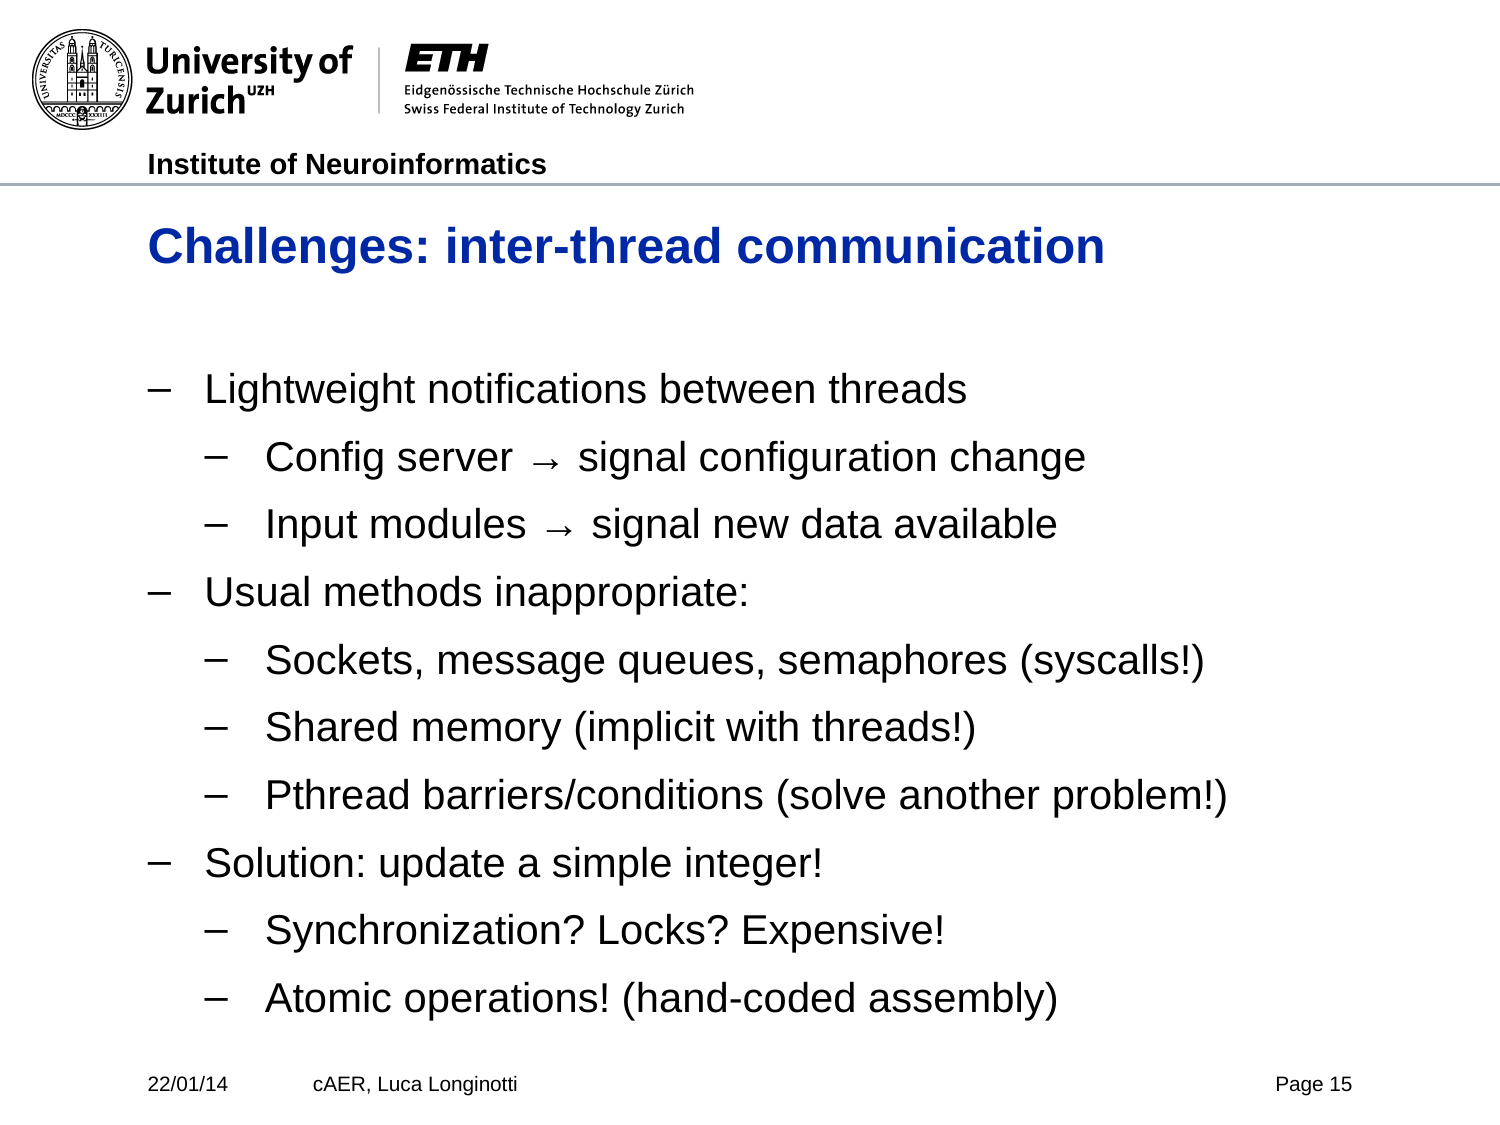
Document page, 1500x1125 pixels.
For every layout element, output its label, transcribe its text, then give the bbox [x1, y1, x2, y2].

list Lightweight notifications between threads Config server → signal configuration change Input modules → signal new data available Usual methods inappropriate: Sockets, message queues, semaphores (syscalls!) Shared memory (implicit with threads!) Pthread barriers/conditions (solve another problem!) Solution: update a simple integer! Synchronization? Locks? Expensive! Atomic operations! (hand-coded assembly) [147, 361, 1353, 1021]
picture [26, 23, 704, 136]
title Challenges: inter-thread communication [147, 208, 1353, 335]
